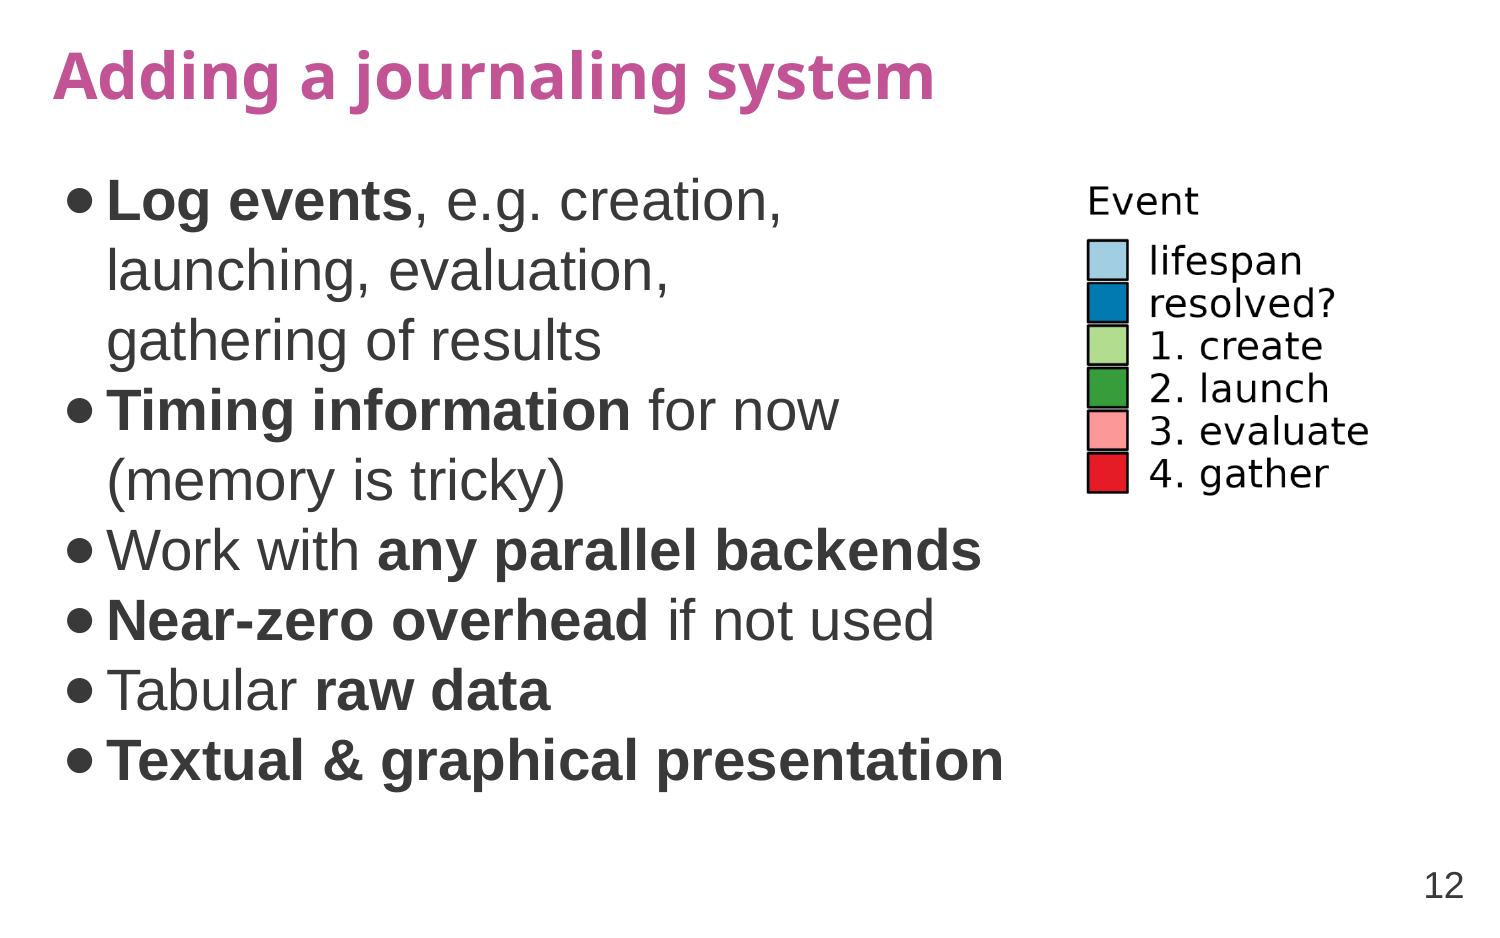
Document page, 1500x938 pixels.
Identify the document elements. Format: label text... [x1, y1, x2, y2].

list Log events, e.g. creation, launching, evaluation, gathering of results Timing information for now (memory is tricky) Work with any parallel backends Near-zero overhead if not used Tabular raw data Textual & graphical presentation [38, 147, 1437, 850]
picture [1060, 151, 1397, 527]
title Adding a journaling system [38, 20, 1447, 136]
slide_number <number> [1393, 858, 1480, 910]
